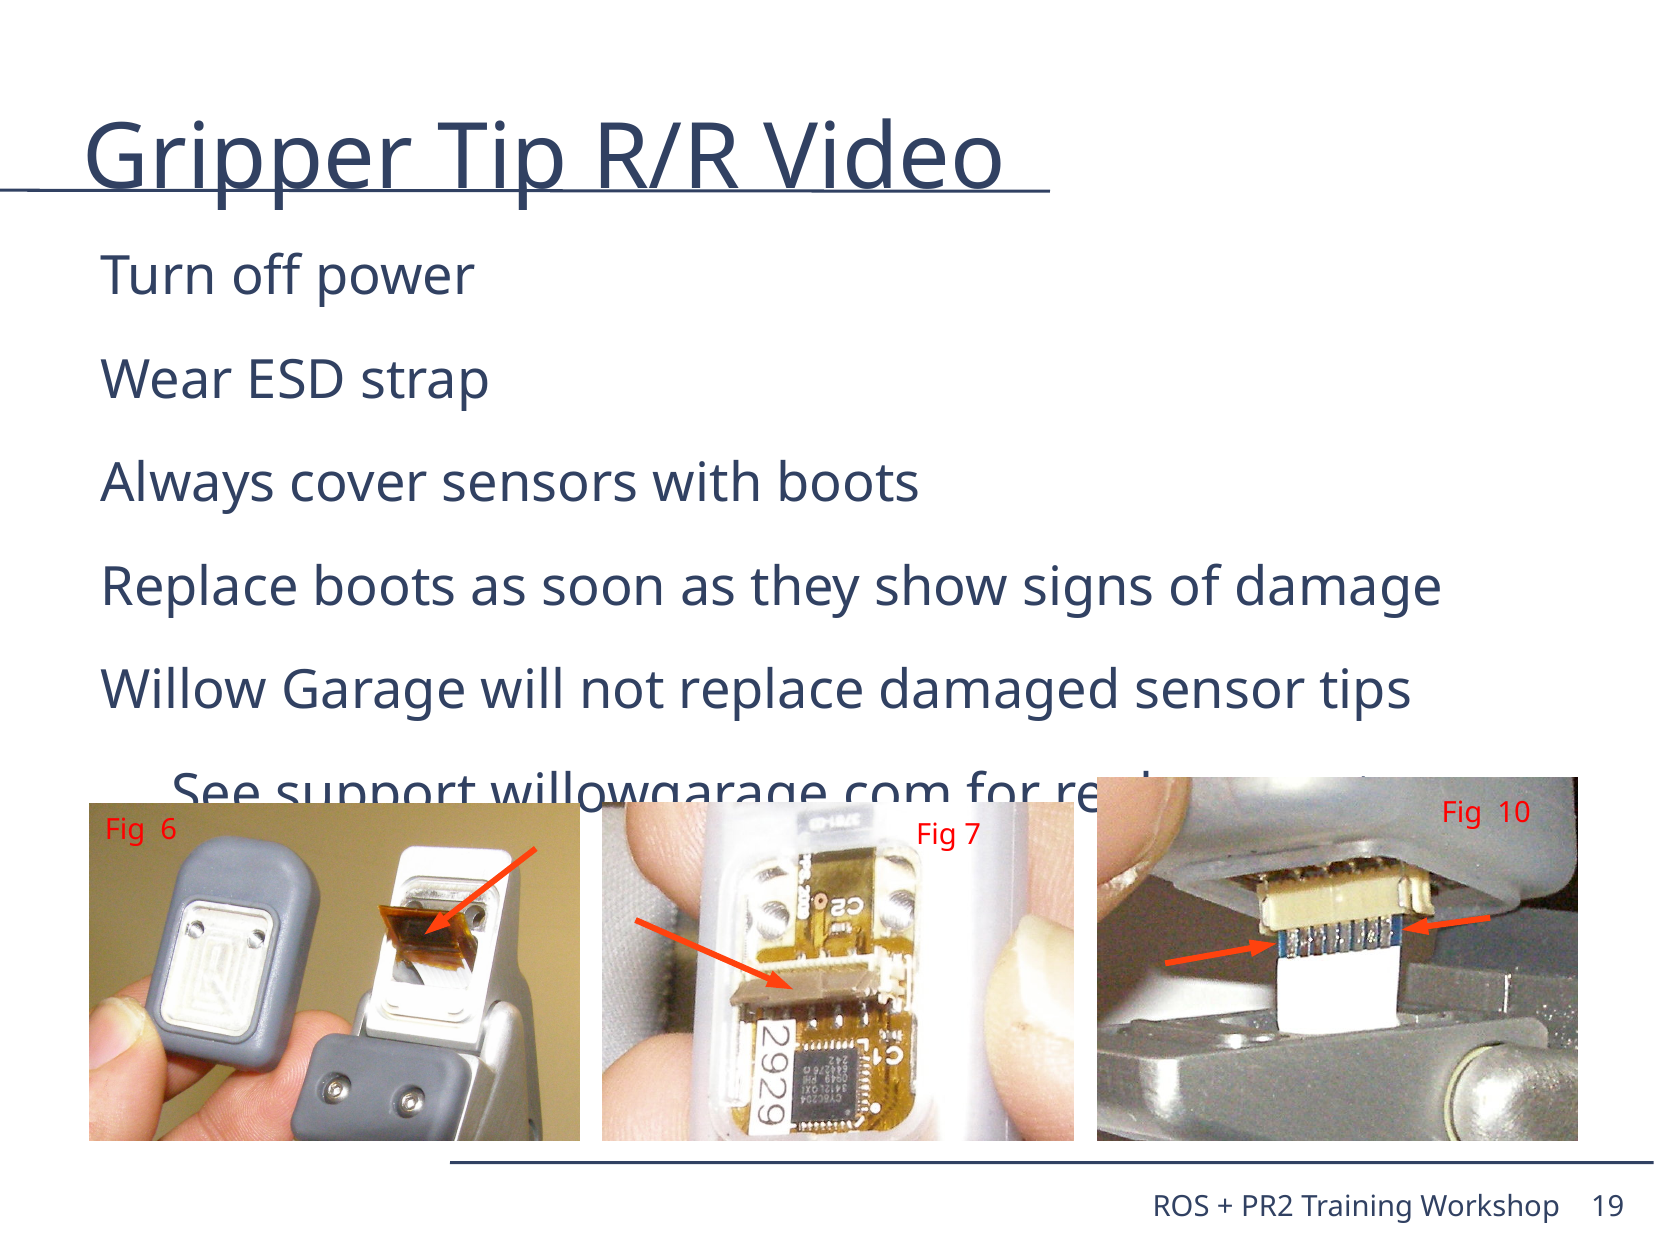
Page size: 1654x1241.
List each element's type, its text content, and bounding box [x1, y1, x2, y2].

text_box Fig 10 [1426, 783, 1554, 834]
text_box Fig 7 [901, 805, 1031, 855]
picture [1097, 777, 1578, 1141]
text_box Fig 6 [90, 800, 220, 850]
picture [602, 802, 1074, 1141]
list Turn off power Wear ESD strap Always cover sensors with boots Replace boots as soon as they show signs of damage Willow Garage will not replace damaged sensor tips See support.willowgarage.com for replacements [82, 236, 1571, 1121]
picture [89, 803, 580, 1141]
title Gripper Tip R/R Video [82, 56, 1571, 236]
